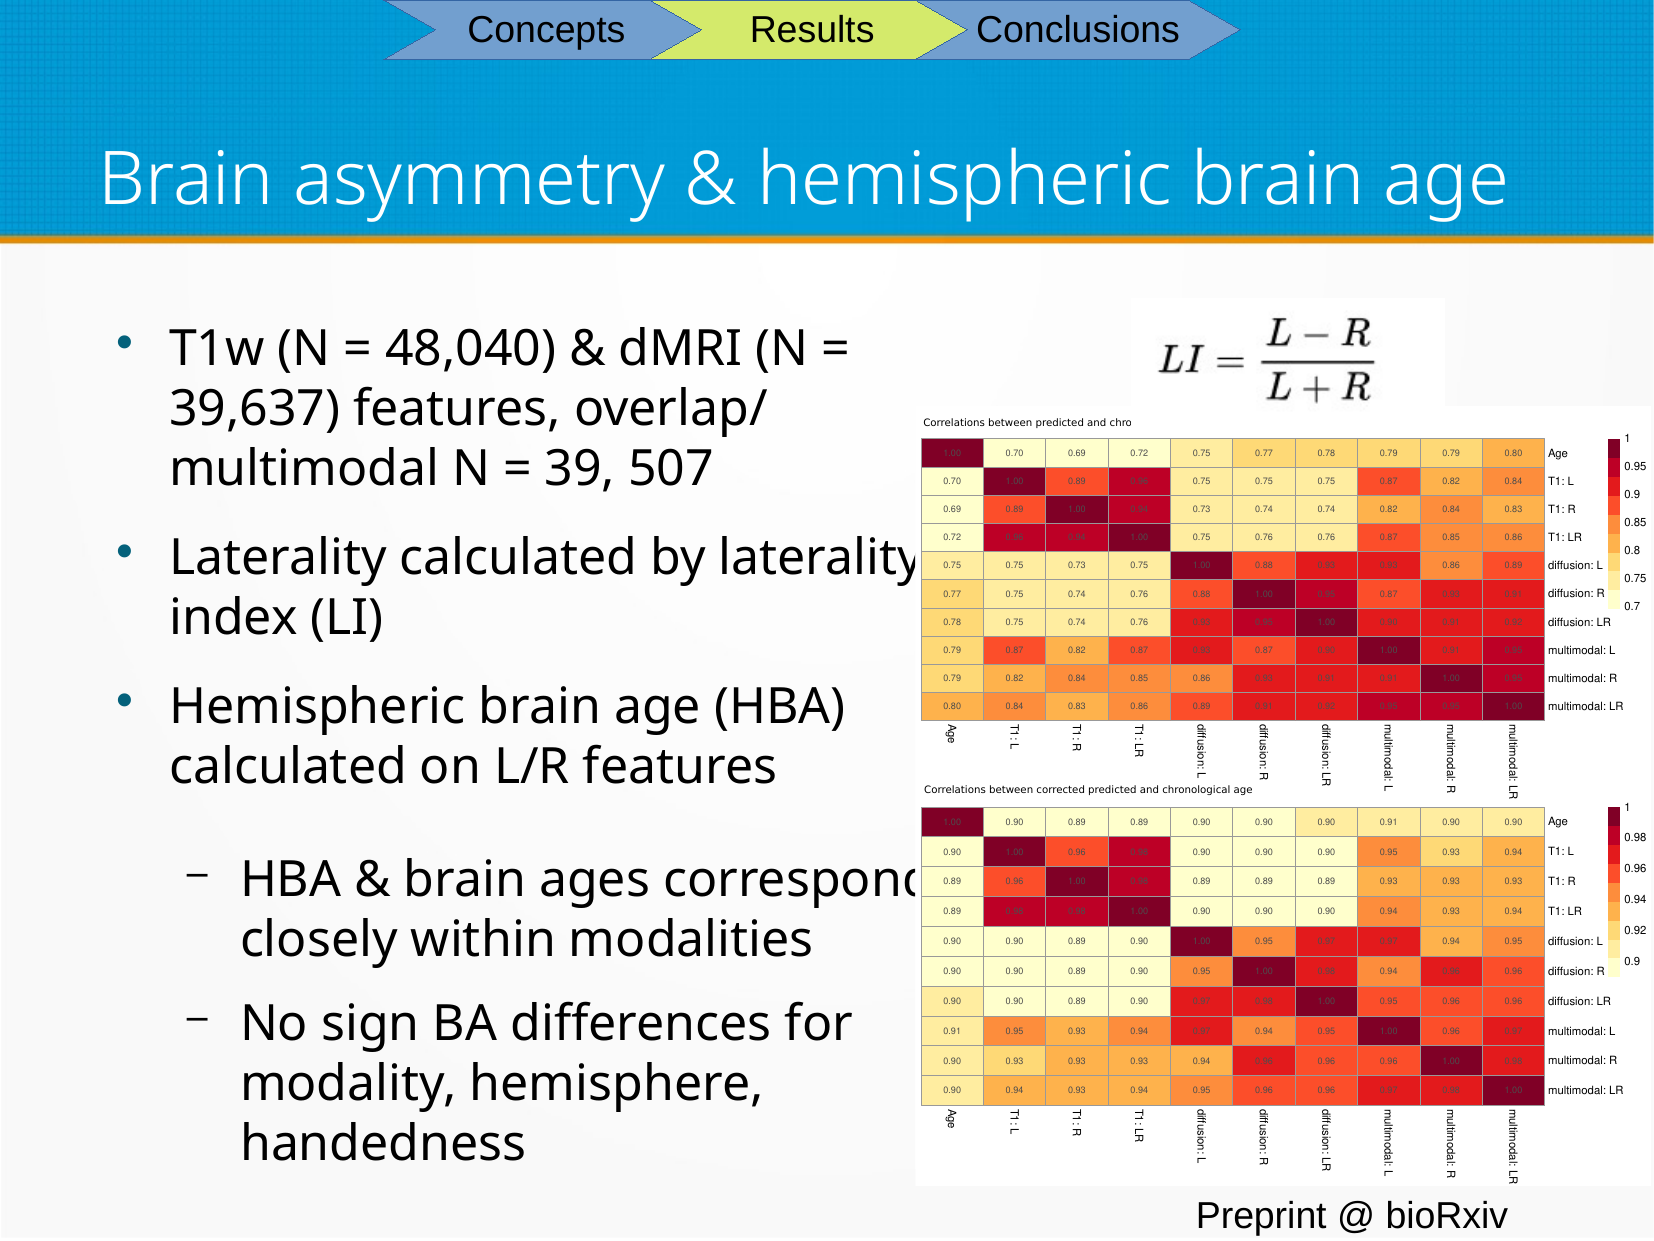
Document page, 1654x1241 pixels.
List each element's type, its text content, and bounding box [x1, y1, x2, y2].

list T1w (N = 48,040) & dMRI (N = 39,637) features, overlap/ multimodal N = 39, 507 Laterality calculated by laterality index (LI) Hemispheric brain age (HBA) calculated on L/R features HBA & brain ages correspond closely within modalities No sign BA differences for modality, hemisphere, handedness [98, 315, 975, 1241]
title Brain asymmetry & hemispheric brain age [98, 59, 1654, 227]
text_box Conclusions [915, 0, 1241, 59]
text_box Concepts [383, 0, 700, 59]
text_box Results [649, 0, 966, 59]
picture [0, 233, 1654, 1241]
text_box Preprint @ bioRxiv [1181, 1183, 1654, 1240]
